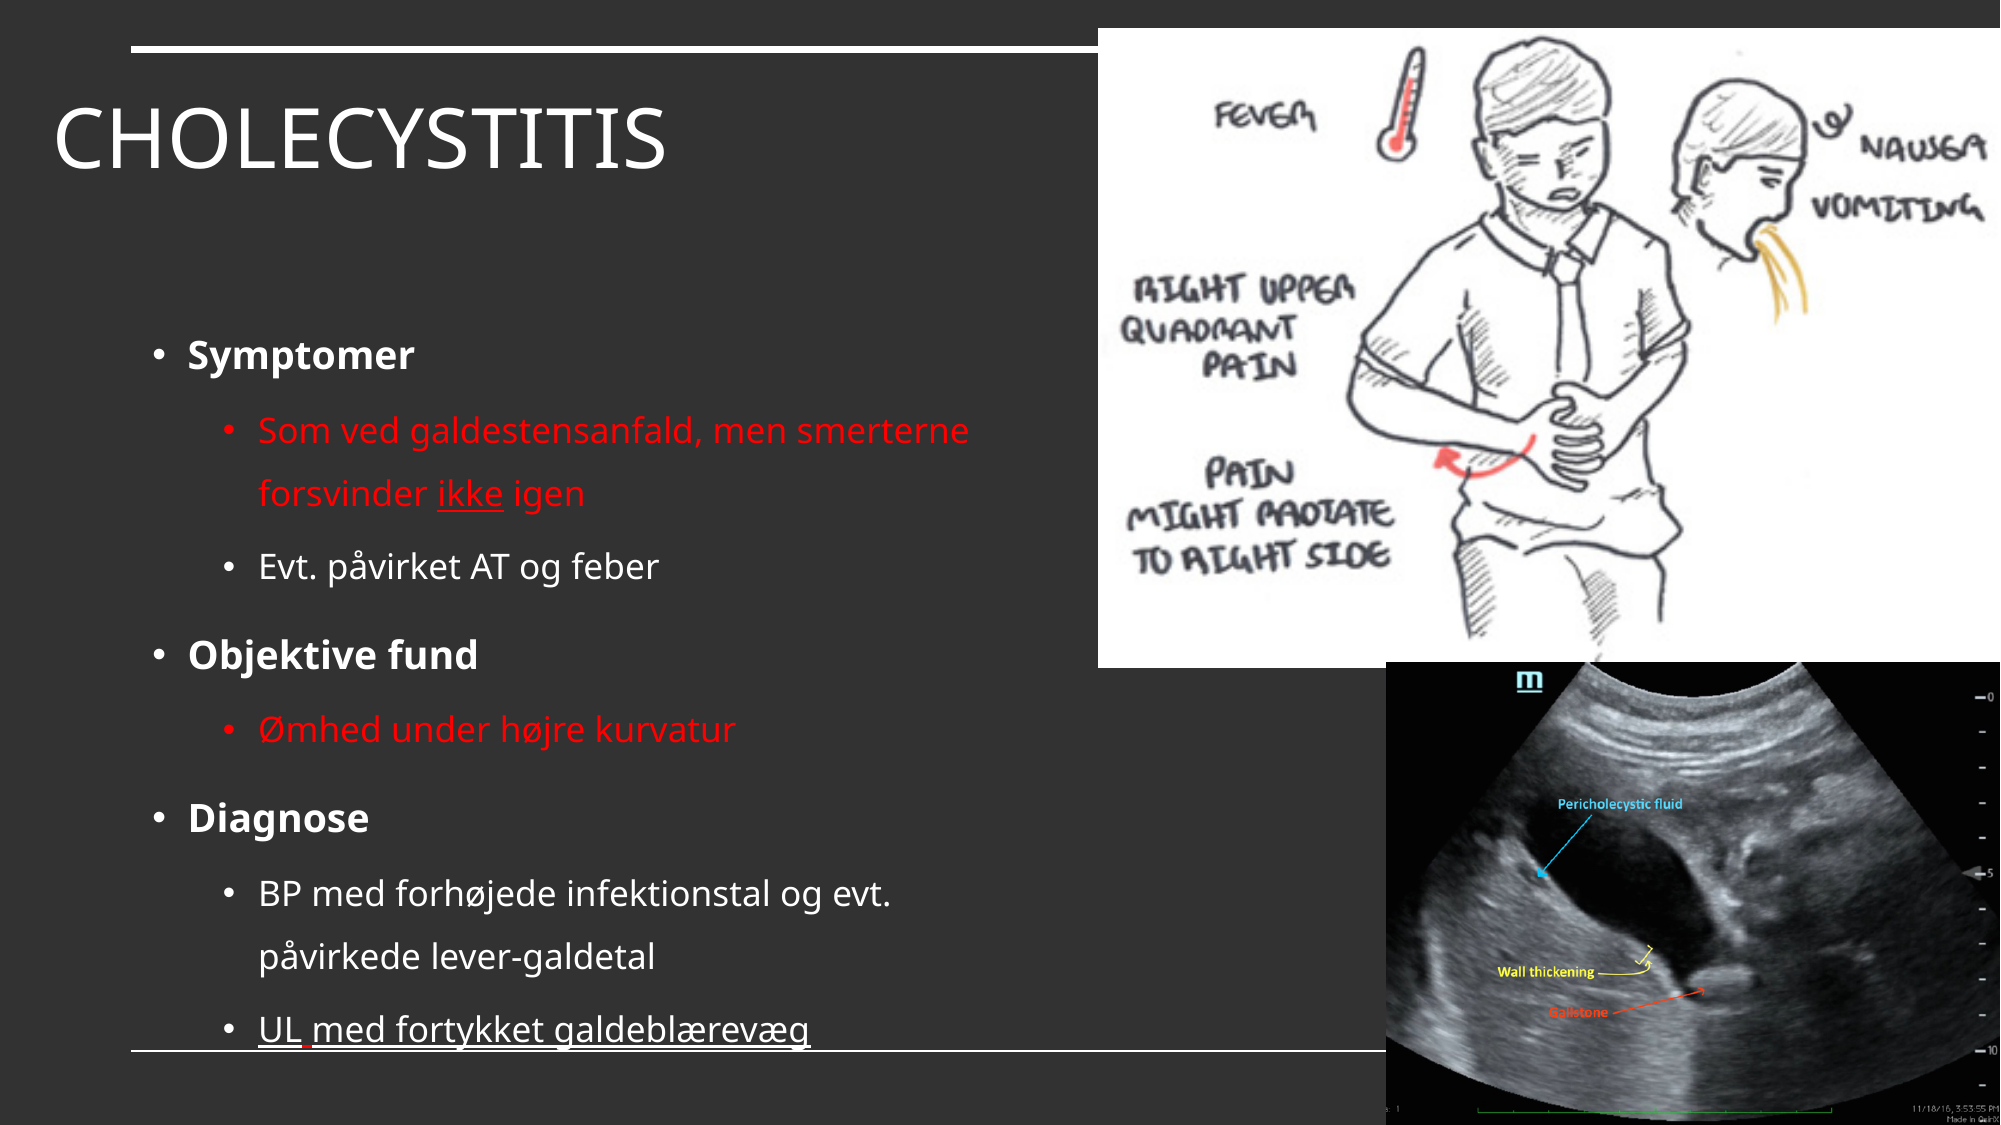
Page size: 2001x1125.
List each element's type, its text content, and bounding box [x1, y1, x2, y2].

title Cholecystitis [37, 77, 1792, 292]
picture [1098, 28, 2000, 1125]
list Symptomer Som ved galdestensanfald, men smerterne forsvinder ikke igen Evt. påvirket AT og feber Objektive fund Ømhed under højre kurvatur Diagnose BP med forhøjede infektionstal og evt. påvirkede lever-galdetal UL med fortykket galdeblærevæg [137, 299, 1080, 1066]
